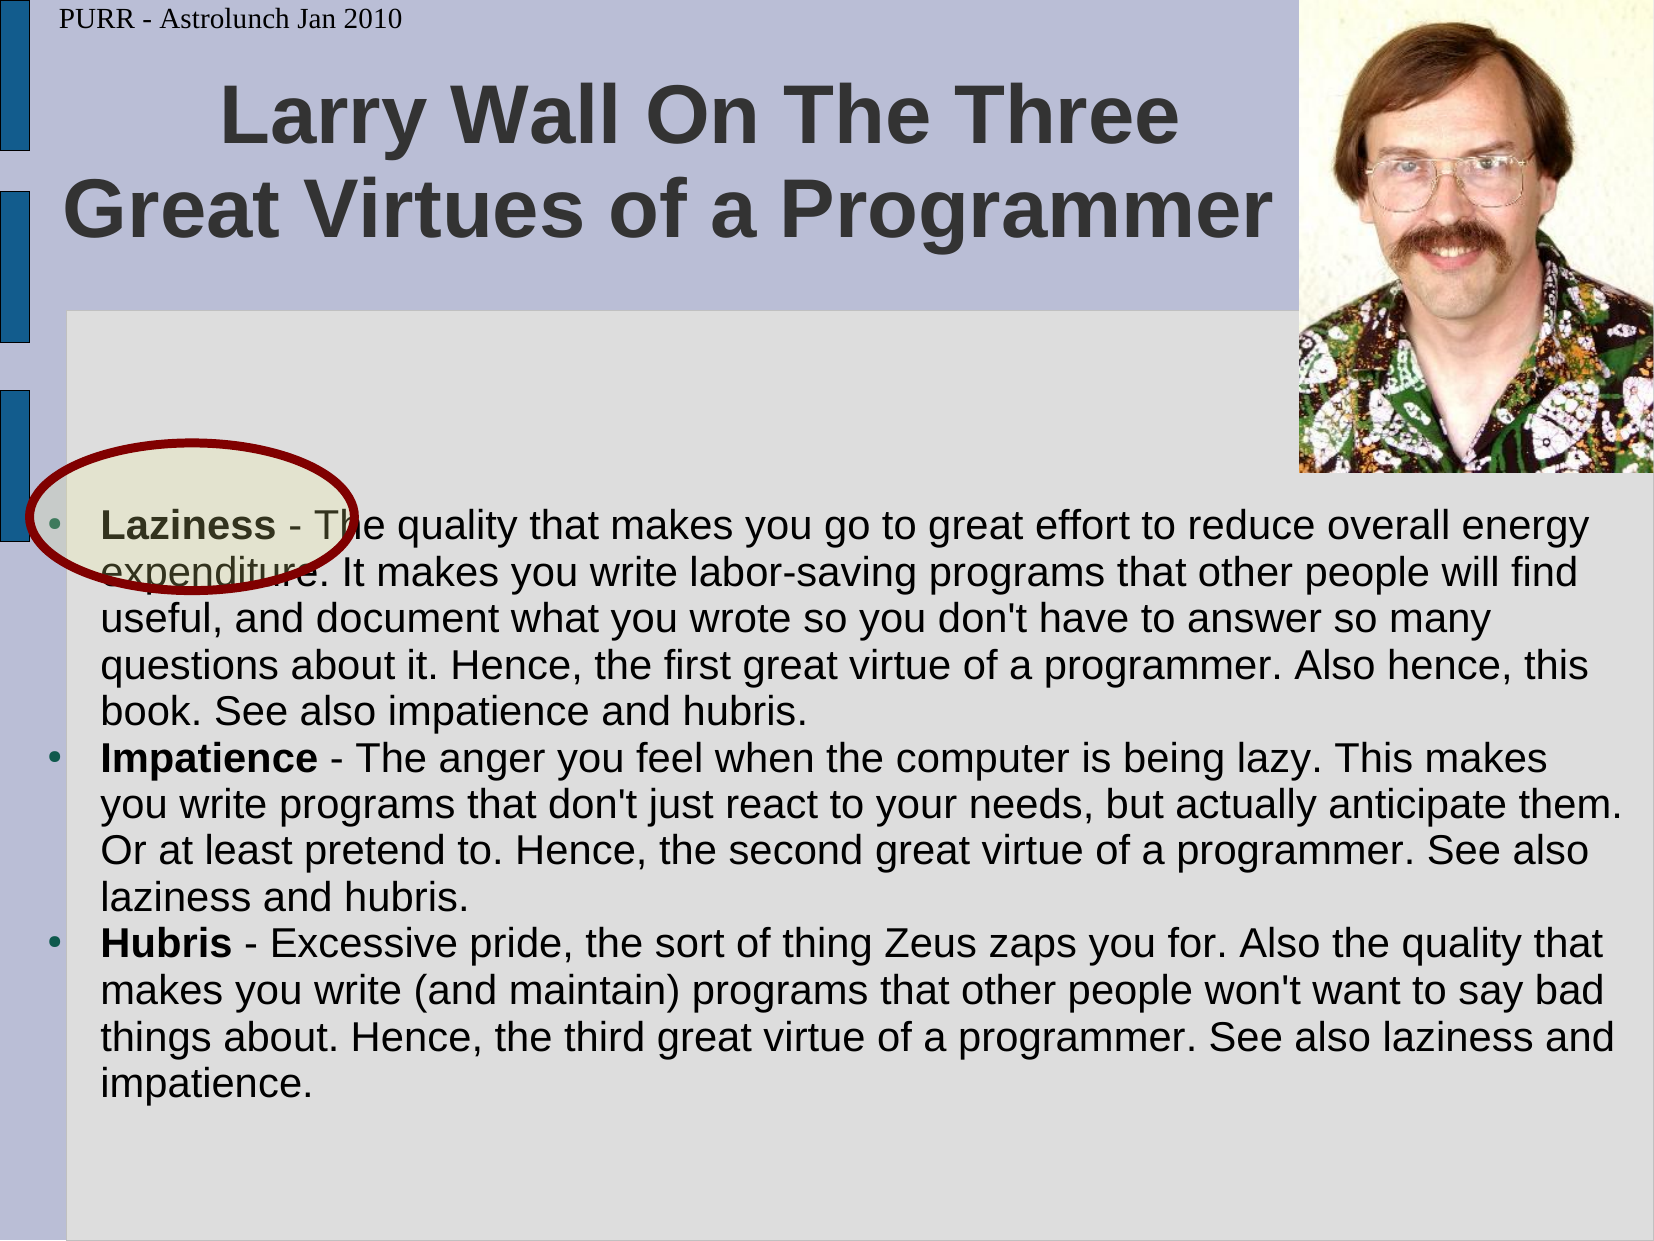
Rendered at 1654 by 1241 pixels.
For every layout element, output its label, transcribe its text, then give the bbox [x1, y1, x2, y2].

text_box [29, 442, 355, 591]
title Larry Wall On The Three Great Virtues of a Programmer [62, 32, 1299, 384]
picture [1299, 0, 1654, 473]
list Laziness - The quality that makes you go to great effort to reduce overall energy expenditure. It makes you write labor-saving programs that other people will find useful, and document what you wrote so you don't have to answer so many questions about it. Hence, the first great virtue of a programmer. Also hence, this book. See also impatience and hubris. Impatience - The anger you feel when the computer is being lazy. This makes you write programs that don't just react to your needs, but actually anticipate them. Or at least pretend to. Hence, the second great virtue of a programmer. See also laziness and hubris. Hubris - Excessive pride, the sort of thing Zeus zaps you for. Also the quality that makes you write (and maintain) programs that other people won't want to say bad things about. Hence, the third great virtue of a programmer. See also laziness and impatience. [29, 501, 1625, 1152]
